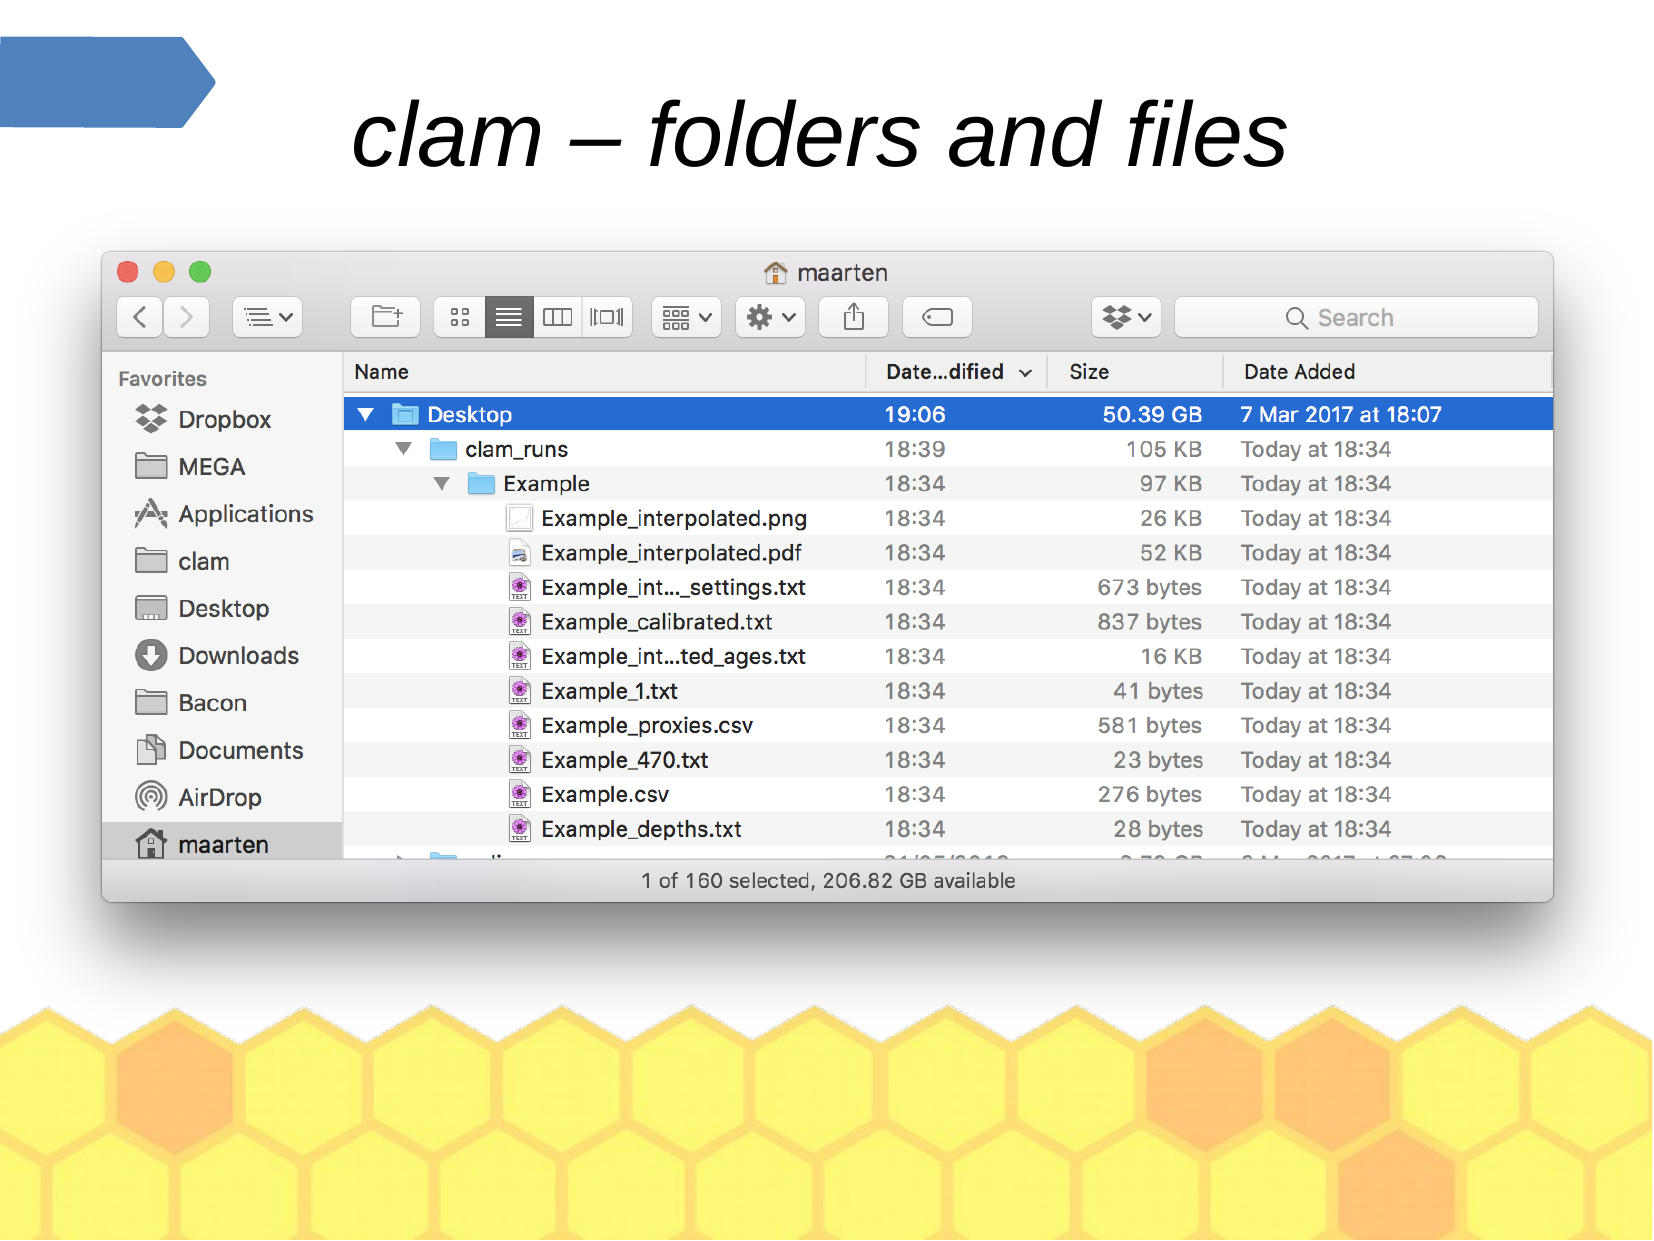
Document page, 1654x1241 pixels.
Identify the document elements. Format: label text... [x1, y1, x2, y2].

picture [0, 193, 1654, 1240]
text_box clam – folders and files [351, 21, 1560, 193]
